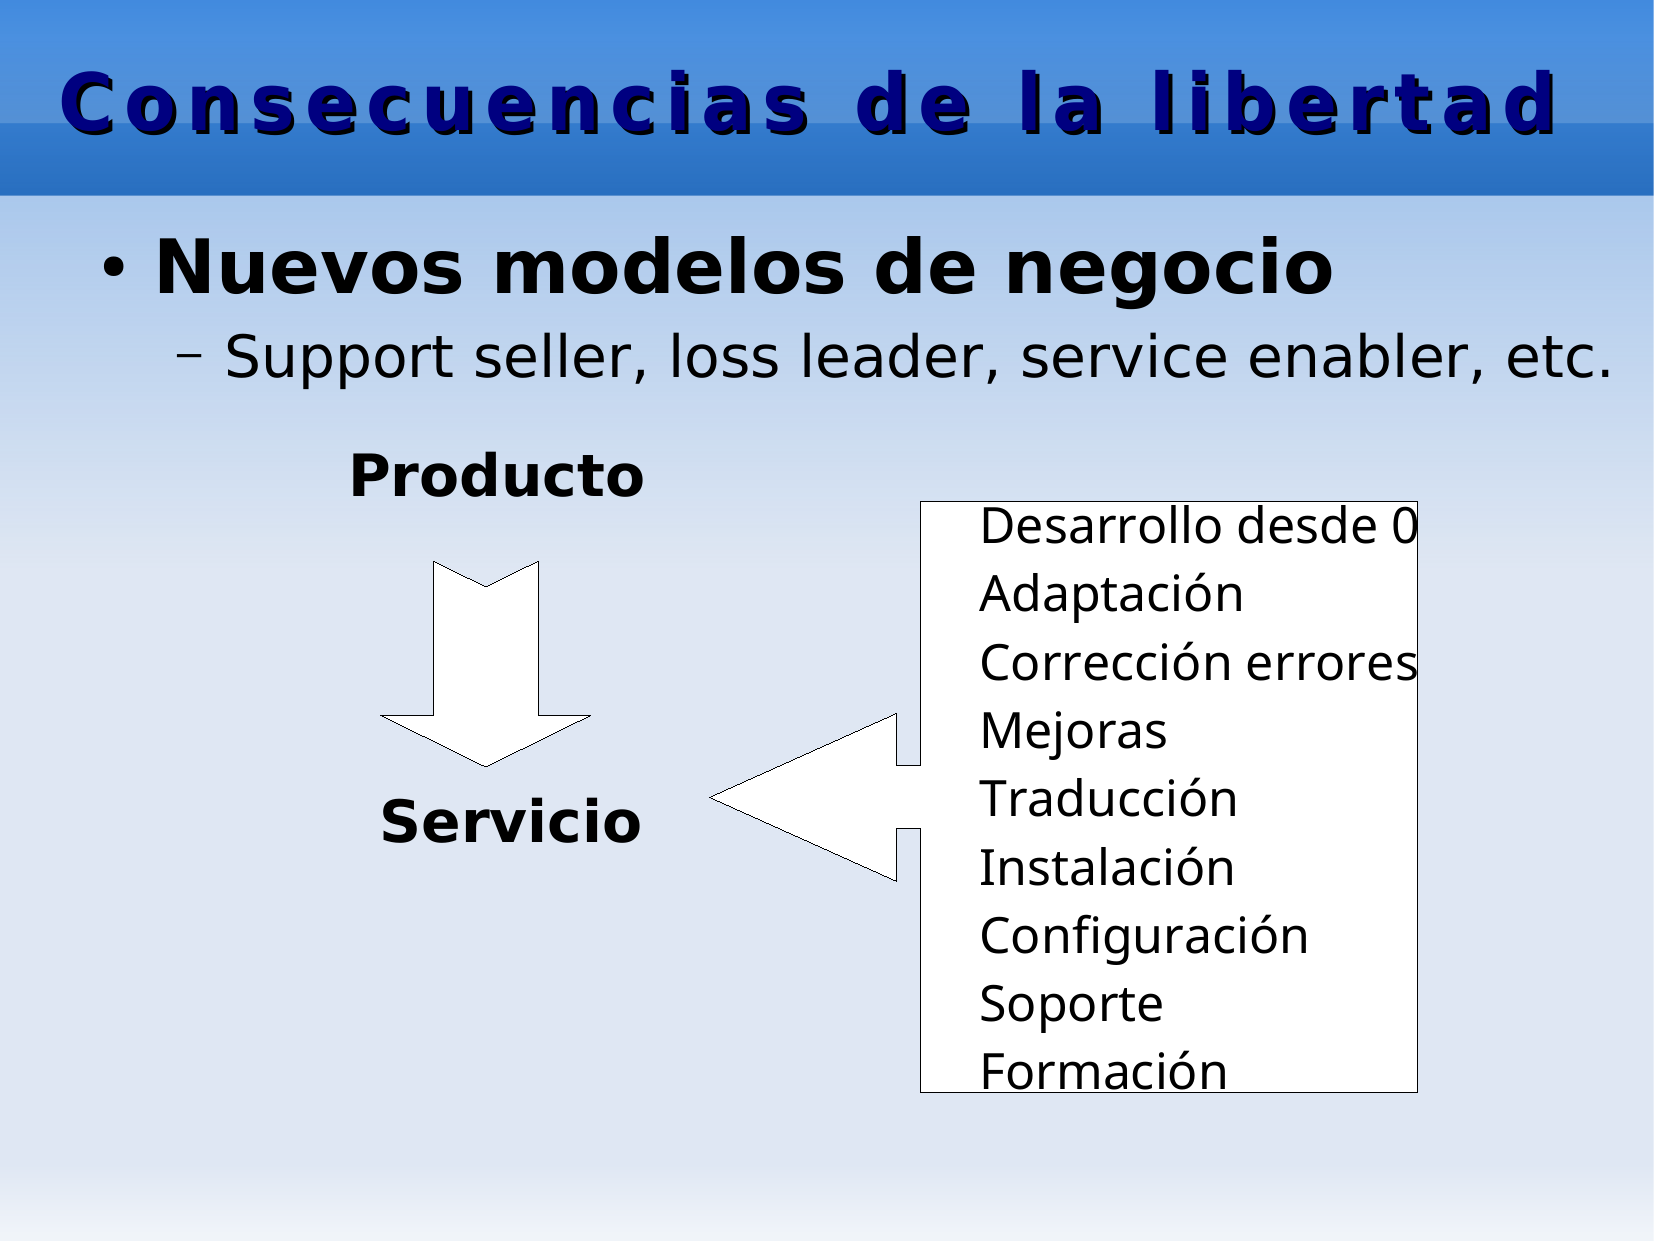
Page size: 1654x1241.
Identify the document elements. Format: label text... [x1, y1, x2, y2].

text_box Producto [296, 442, 680, 532]
picture [0, 0, 1654, 1241]
text_box [380, 561, 591, 767]
text_box Servicio [324, 788, 680, 857]
title Consecuencias de la libertad [59, 36, 1654, 171]
text_box Desarrollo desde 0 Adaptación Corrección errores Mejoras Traducción Instalación Configuración Soporte Formación [709, 501, 1418, 1093]
list Nuevos modelos de negocio Support seller, loss leader, service enabler, etc. [82, 224, 1625, 1083]
